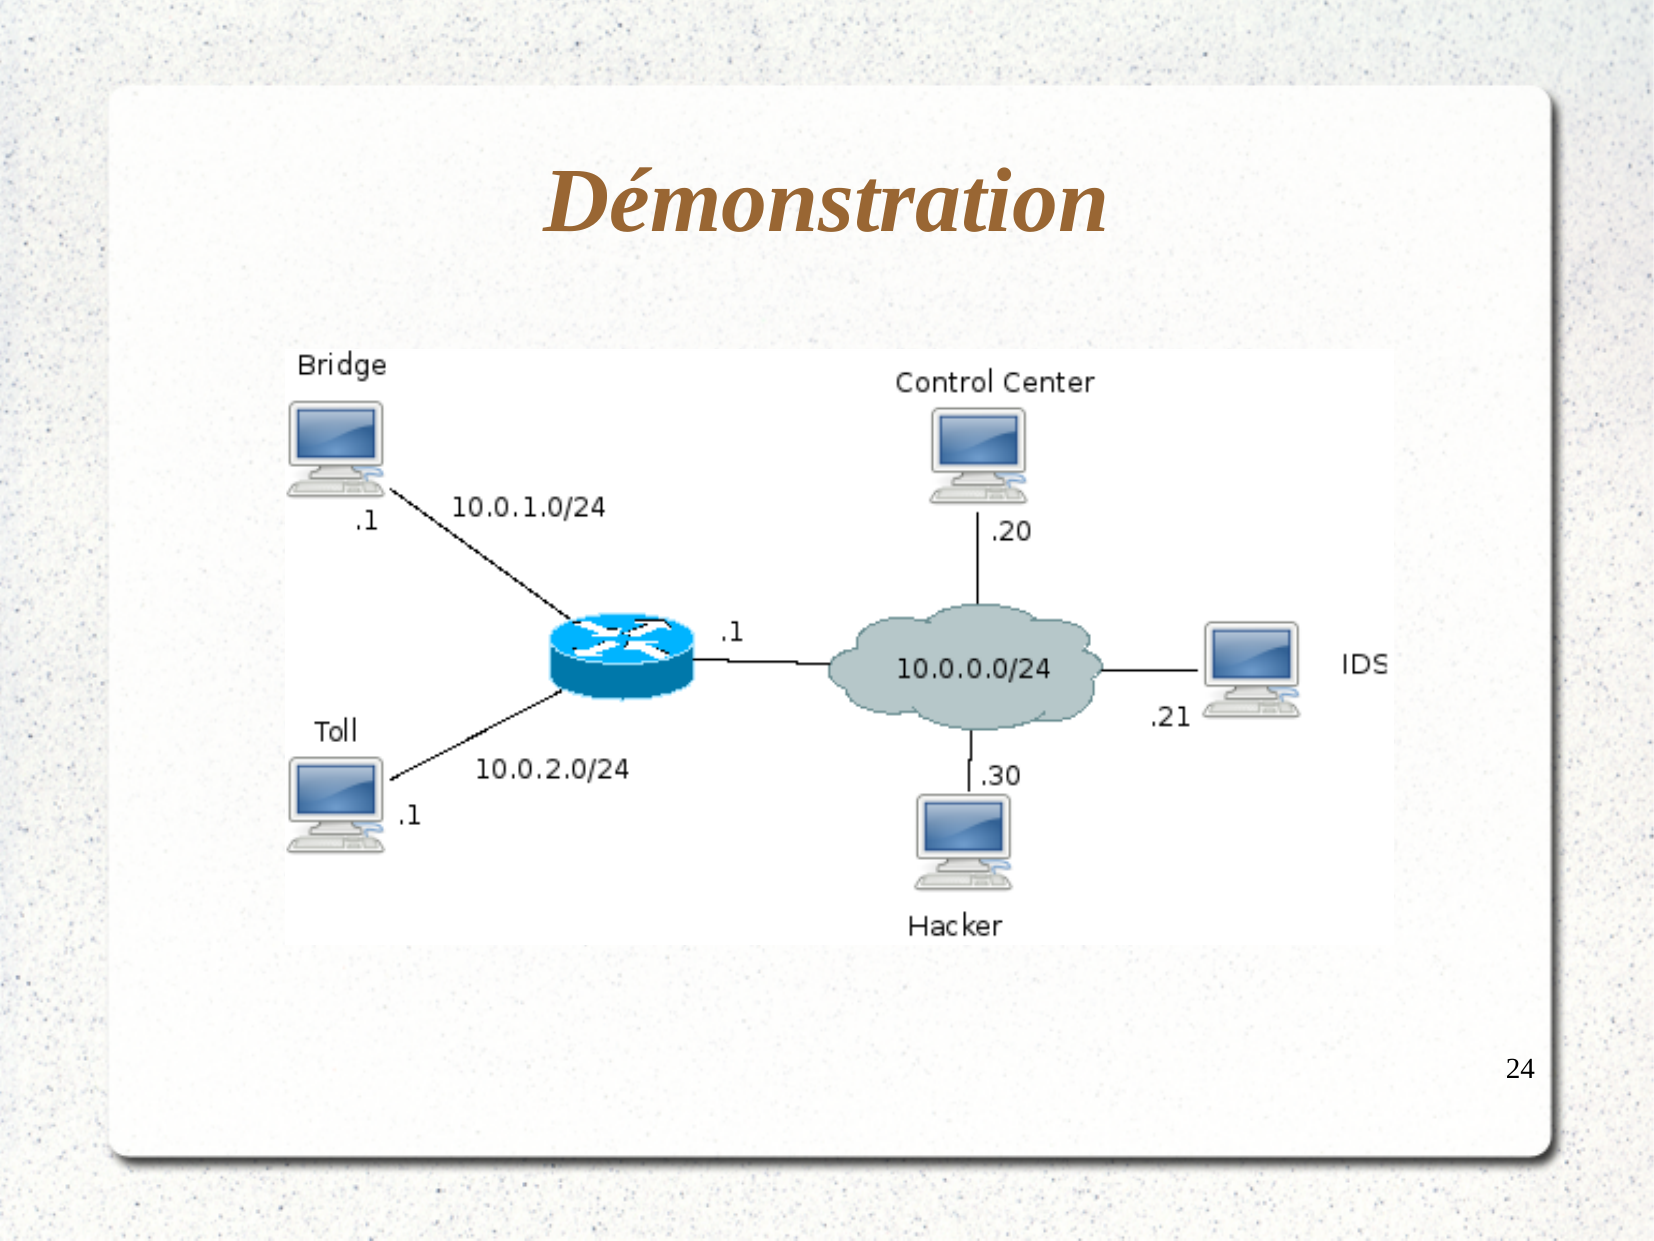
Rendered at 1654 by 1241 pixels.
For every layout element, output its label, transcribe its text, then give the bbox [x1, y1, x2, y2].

title Démonstration [118, 96, 1536, 304]
picture [0, 0, 1654, 1241]
